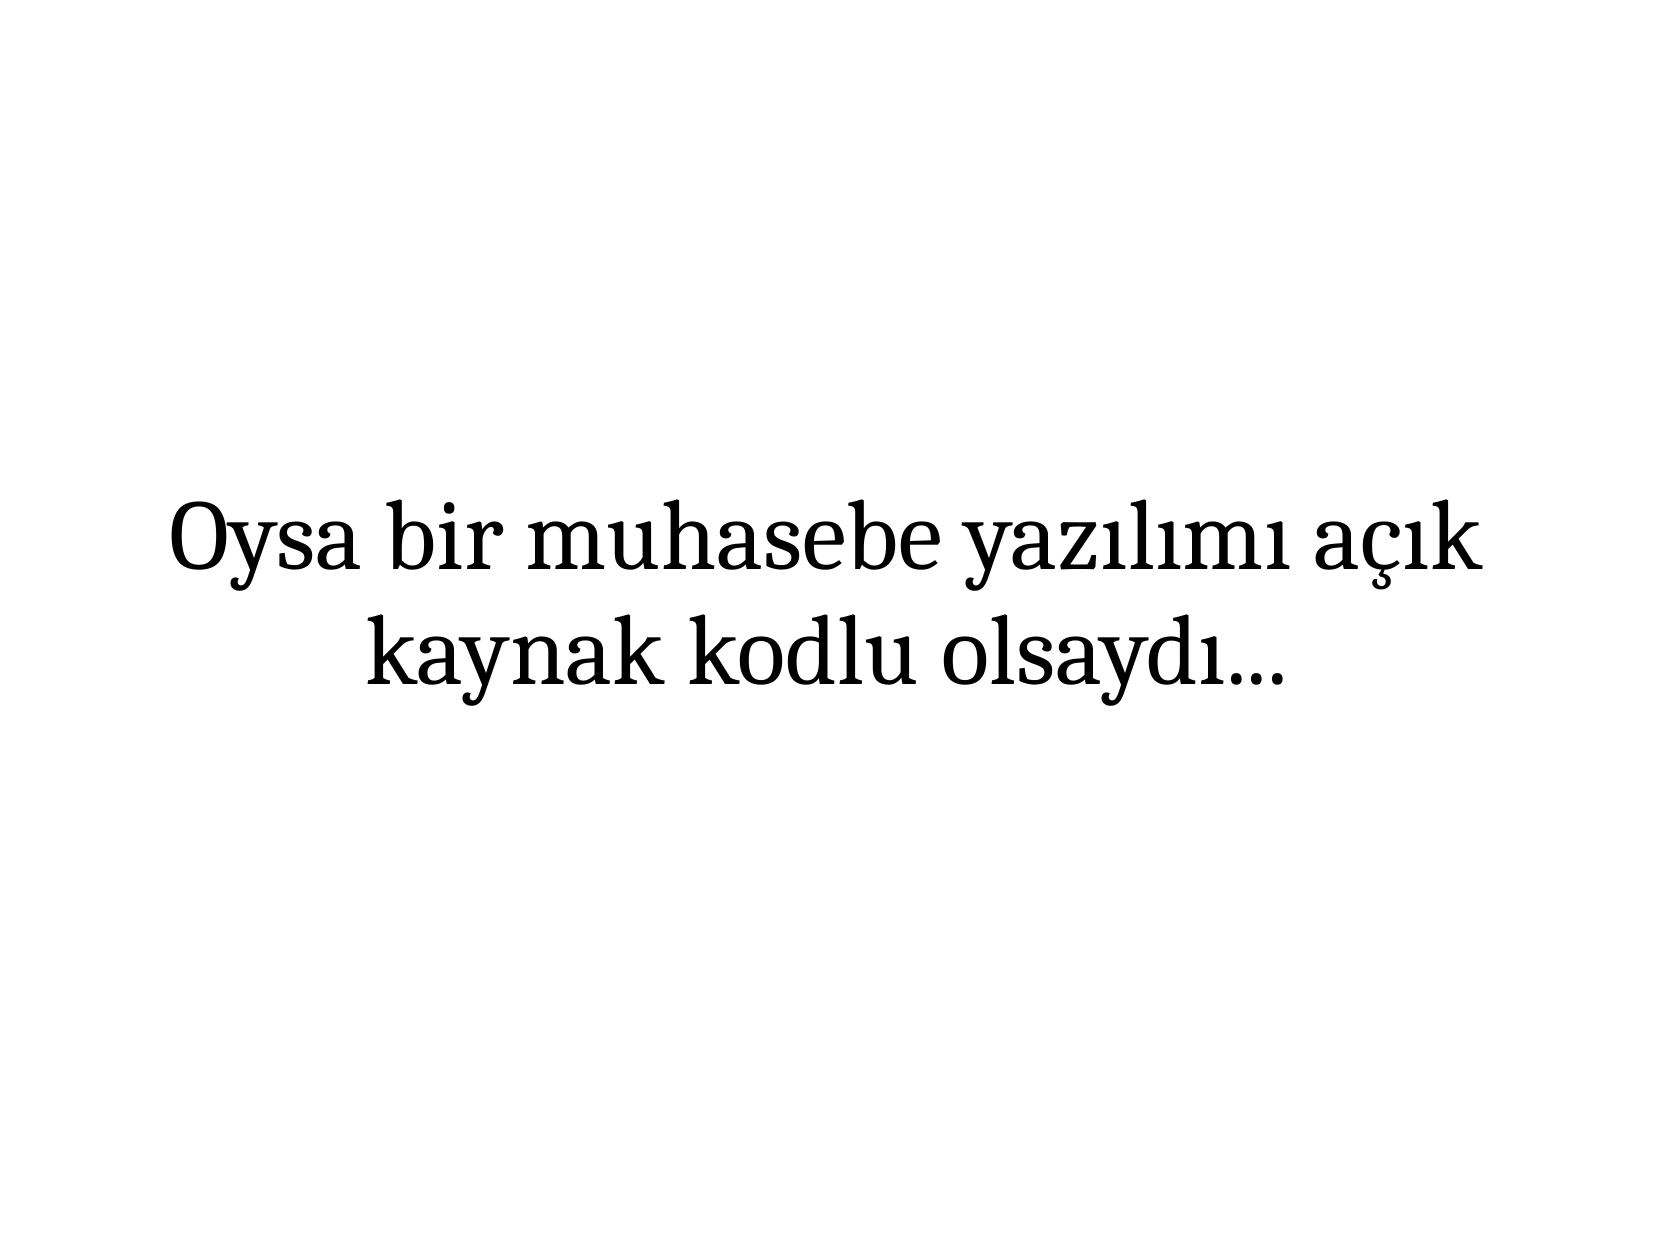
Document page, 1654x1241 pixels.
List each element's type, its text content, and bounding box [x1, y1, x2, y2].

title Oysa bir muhasebe yazılımı açık kaynak kodlu olsaydı... [82, 281, 1571, 908]
